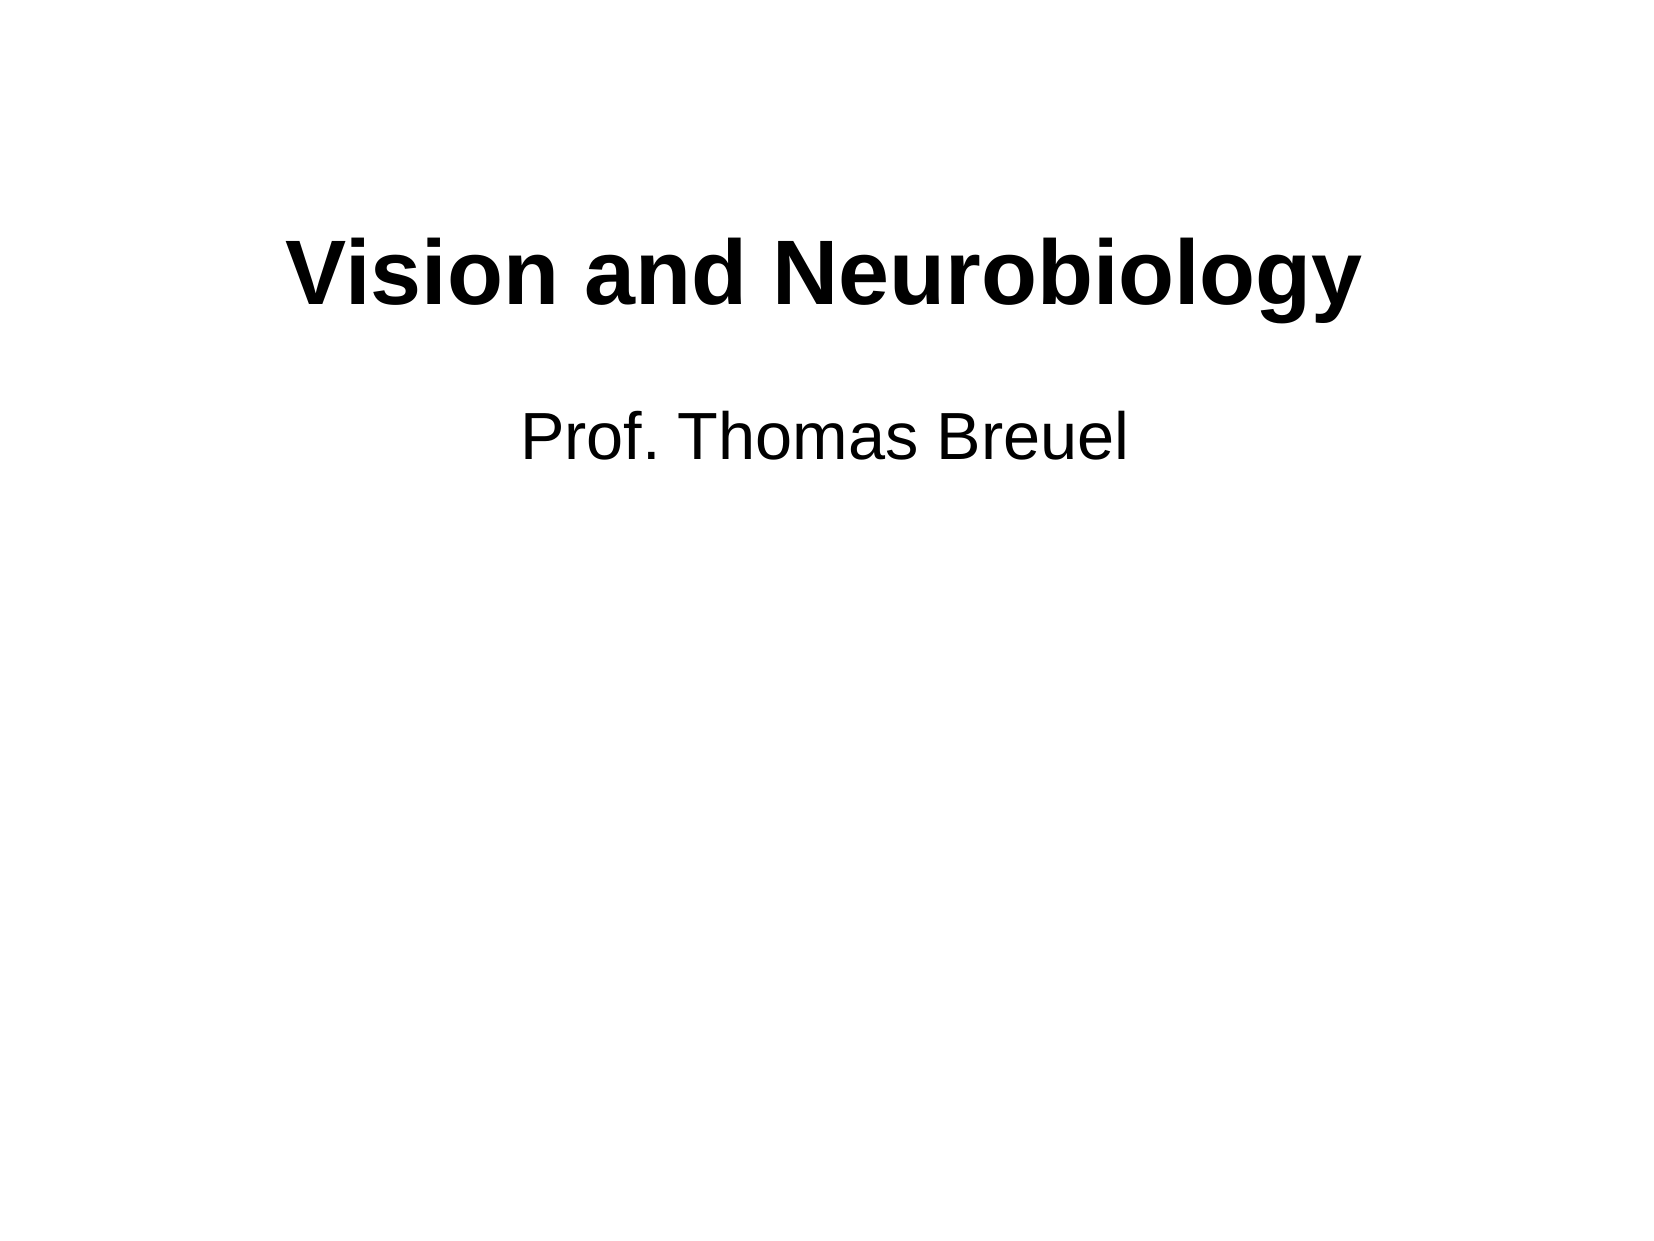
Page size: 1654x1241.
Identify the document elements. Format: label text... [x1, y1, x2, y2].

subtitle Vision and Neurobiology Prof. Thomas Breuel [37, 7, 1613, 1233]
